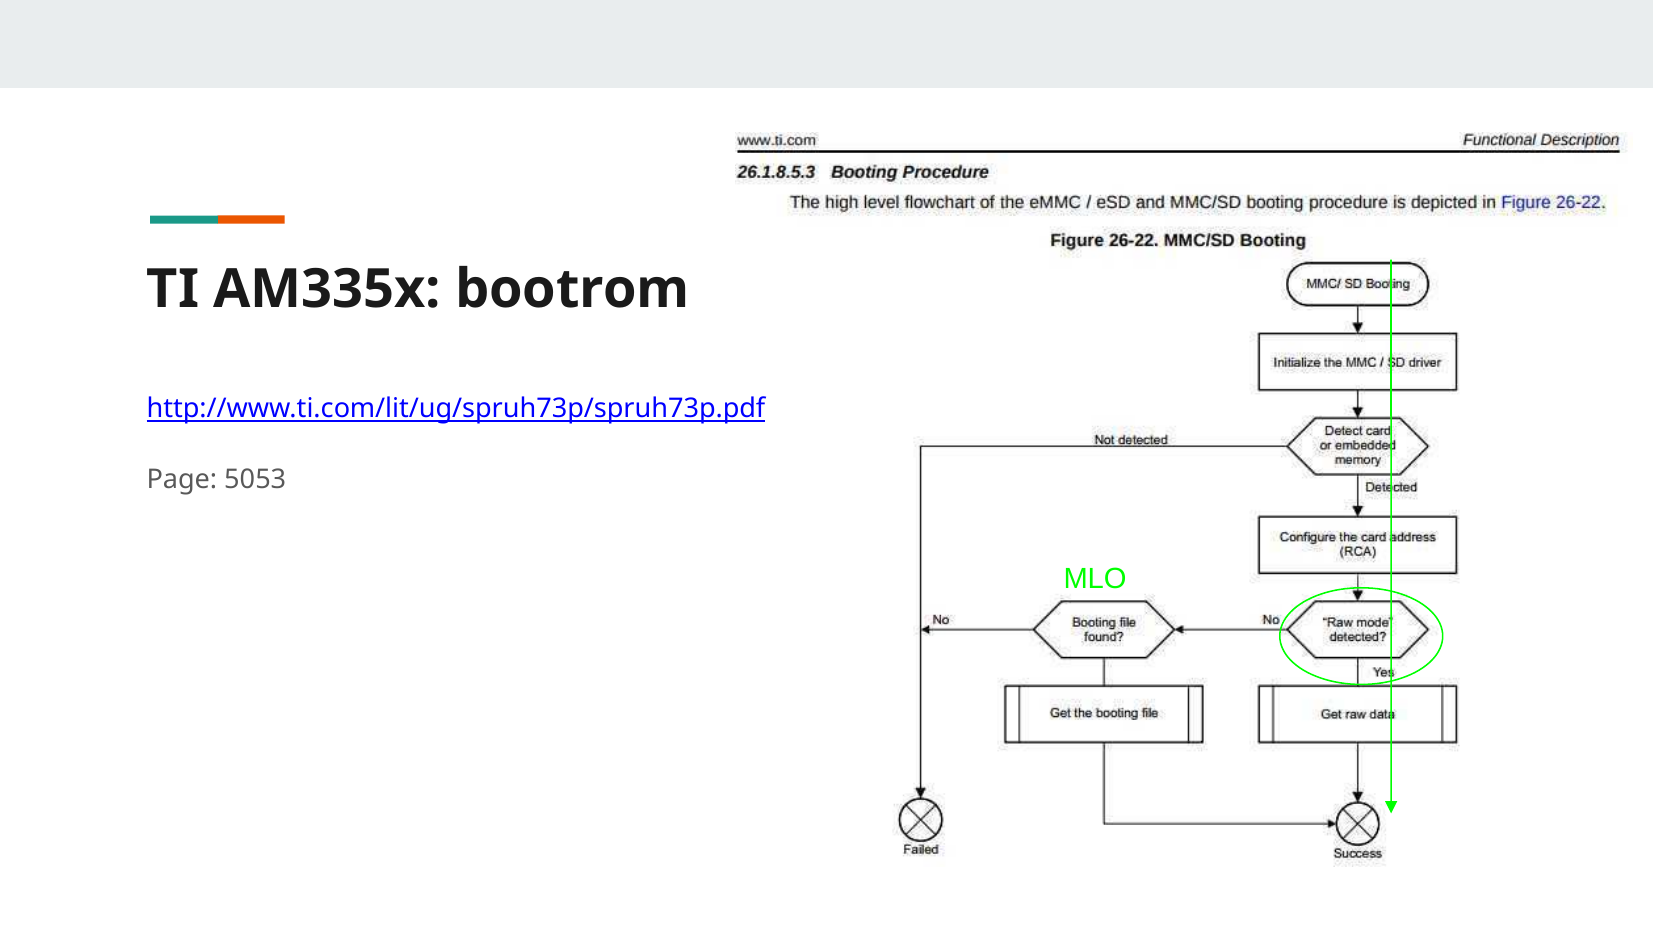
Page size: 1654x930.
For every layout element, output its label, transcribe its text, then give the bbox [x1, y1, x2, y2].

text_box TI AM335x: bootrom [131, 238, 1522, 336]
text_box MLO [1048, 544, 1201, 616]
picture [735, 336, 1390, 375]
text_box http://www.ti.com/lit/ug/spruh73p/spruh73p.pdf Page: 5053 [131, 375, 1390, 785]
picture [735, 132, 1633, 867]
text_box http://www.ti.com/lit/ug/spruh73p/spruh73p.pdf Page: 5053 [1281, 589, 1390, 683]
text_box http://www.ti.com/lit/ug/spruh73p/spruh73p.pdf Page: 5053 [1392, 593, 1441, 679]
text_box http://www.ti.com/lit/ug/spruh73p/spruh73p.pdf Page: 5053 [1392, 375, 1522, 785]
